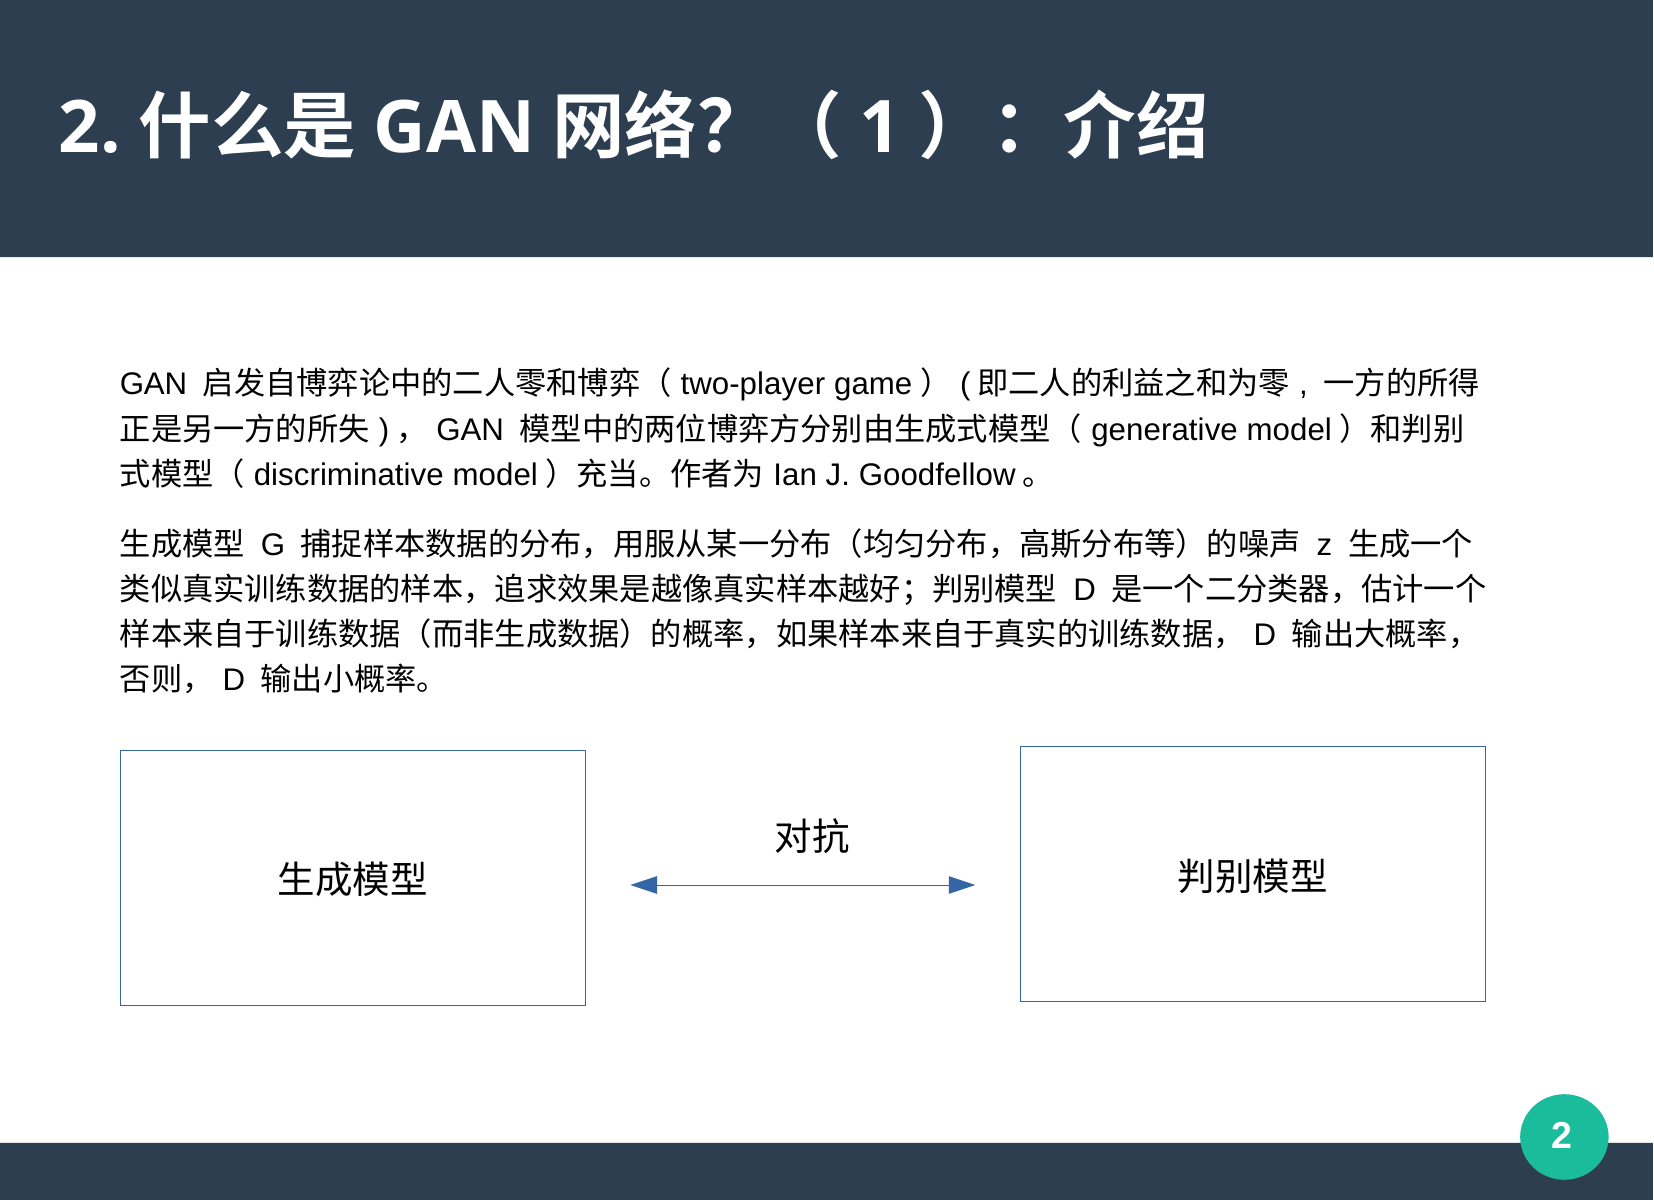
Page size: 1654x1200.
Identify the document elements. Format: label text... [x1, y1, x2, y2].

text_box GAN 启发自博弈论中的二人零和博弈（two-player game）(即二人的利益之和为零, 一方的所得正是另一方的所失)，GAN 模型中的两位博弈方分别由生成式模型（generative model）和判别式模型（discriminative model）充当。作者为Ian J. Goodfellow。 生成模型 G 捕捉样本数据的分布，用服从某一分布（均匀分布，高斯分布等）的噪声 z 生成一个类似真实训练数据的样本，追求效果是越像真实样本越好；判别模型 D 是一个二分类器，估计一个样本来自于训练数据（而非生成数据）的概率，如果样本来自于真实的训练数据，D 输出大概率，否则，D 输出小概率。 [105, 351, 1510, 736]
text_box 2.什么是GAN网络？（1）：介绍 [58, 47, 1594, 200]
text_box 判别模型 [1020, 746, 1486, 1002]
text_box 对抗 [759, 799, 865, 871]
text_box 2 [1536, 1104, 1641, 1175]
text_box 生成模型 [120, 750, 586, 1006]
